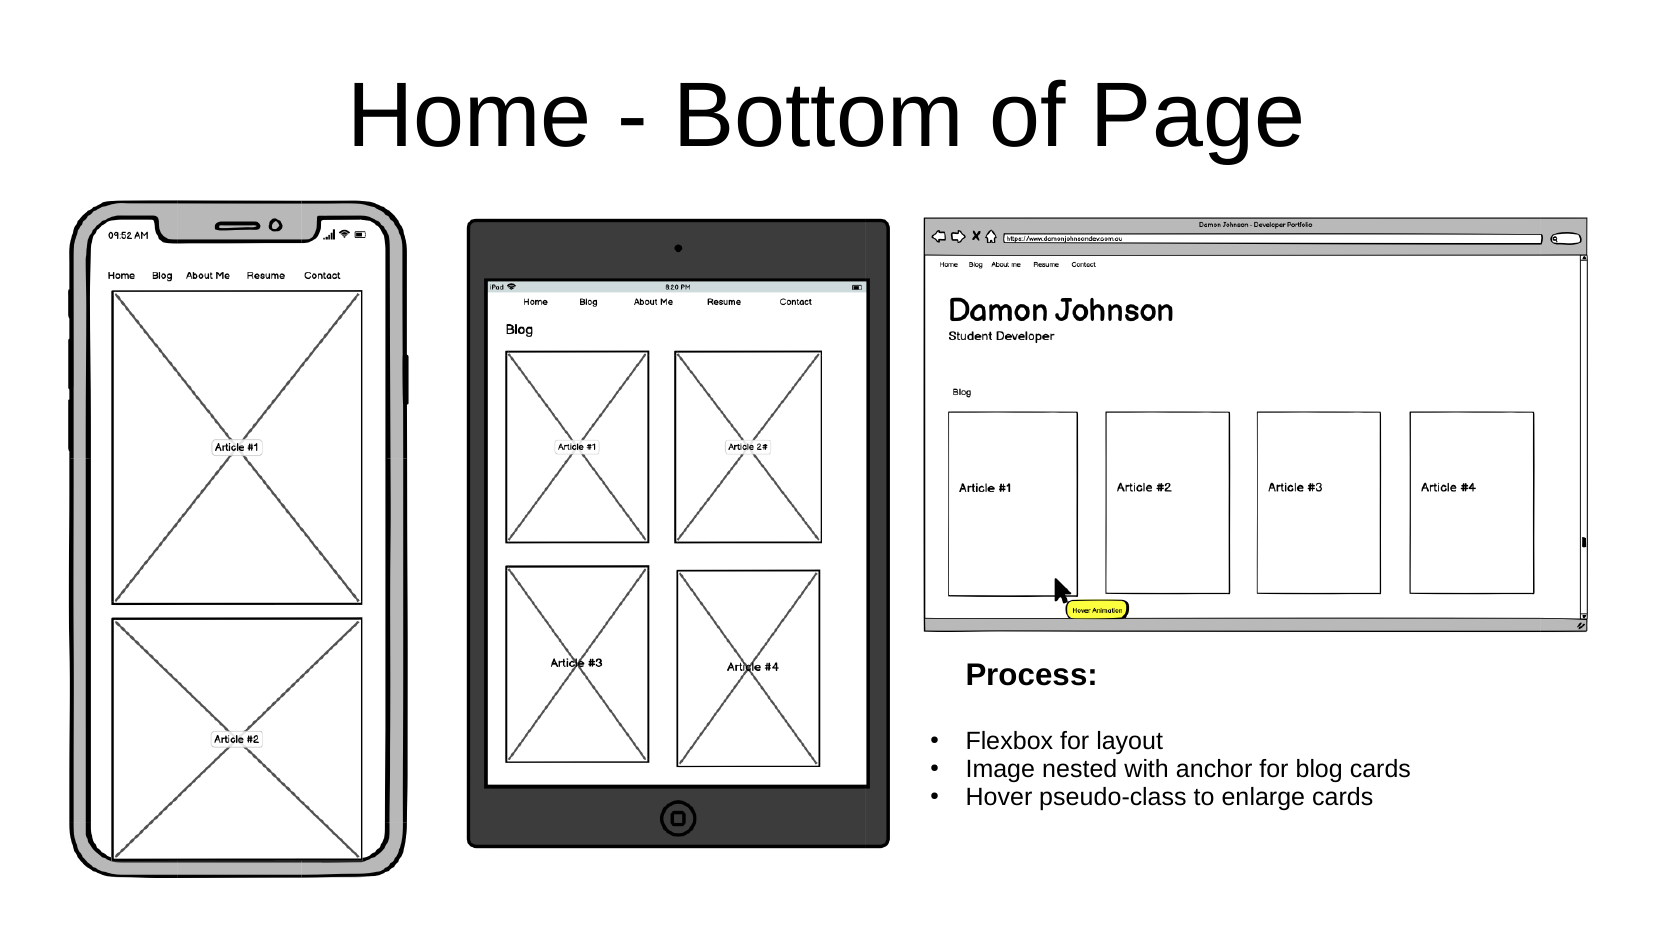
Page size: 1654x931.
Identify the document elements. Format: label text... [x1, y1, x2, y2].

text_box Process: Flexbox for layout Image nested with anchor for blog cards Hover pseudo-class to enlarge cards [915, 649, 1654, 874]
title Home - Bottom of Page [82, 37, 1571, 193]
picture [59, 192, 1595, 886]
